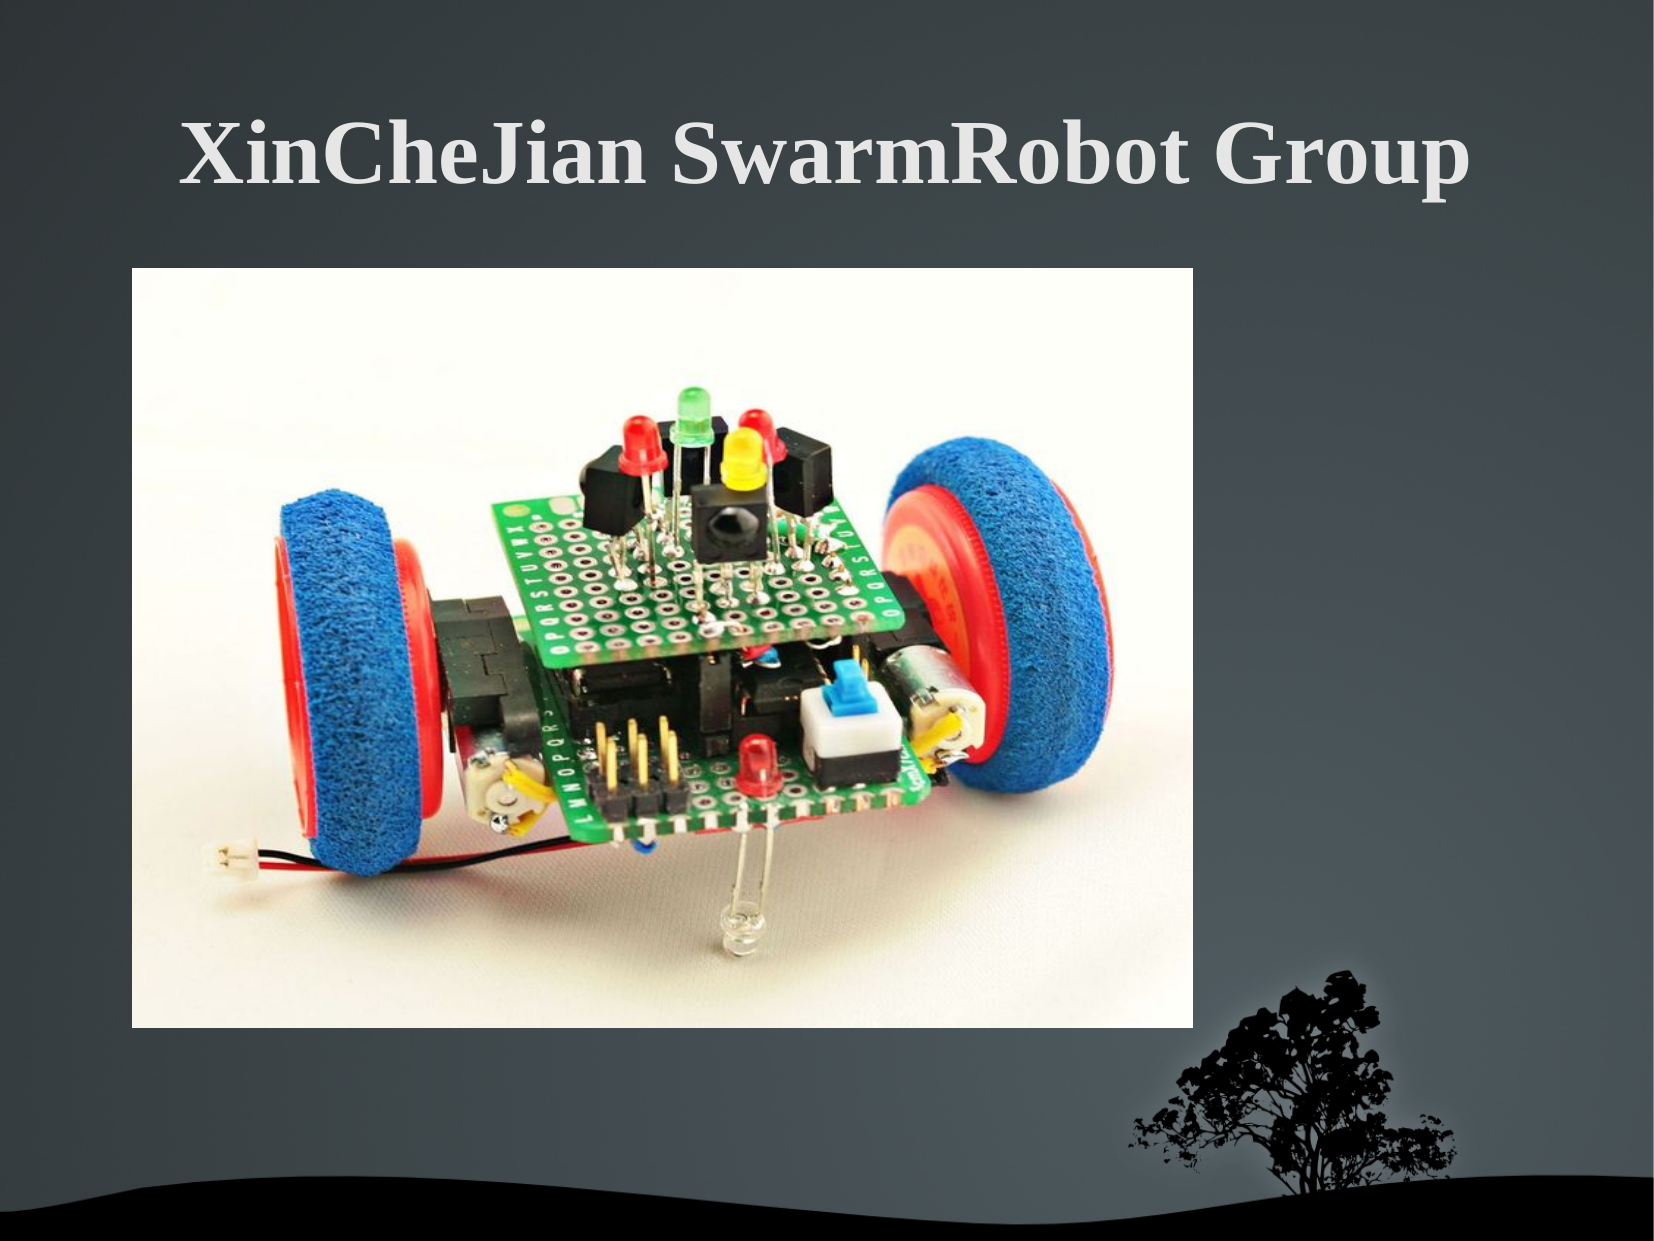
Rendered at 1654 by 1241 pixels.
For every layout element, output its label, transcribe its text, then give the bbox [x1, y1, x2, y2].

picture [0, 0, 1654, 1241]
list [82, 290, 1571, 1109]
title XinCheJian SwarmRobot Group [82, 49, 1571, 257]
